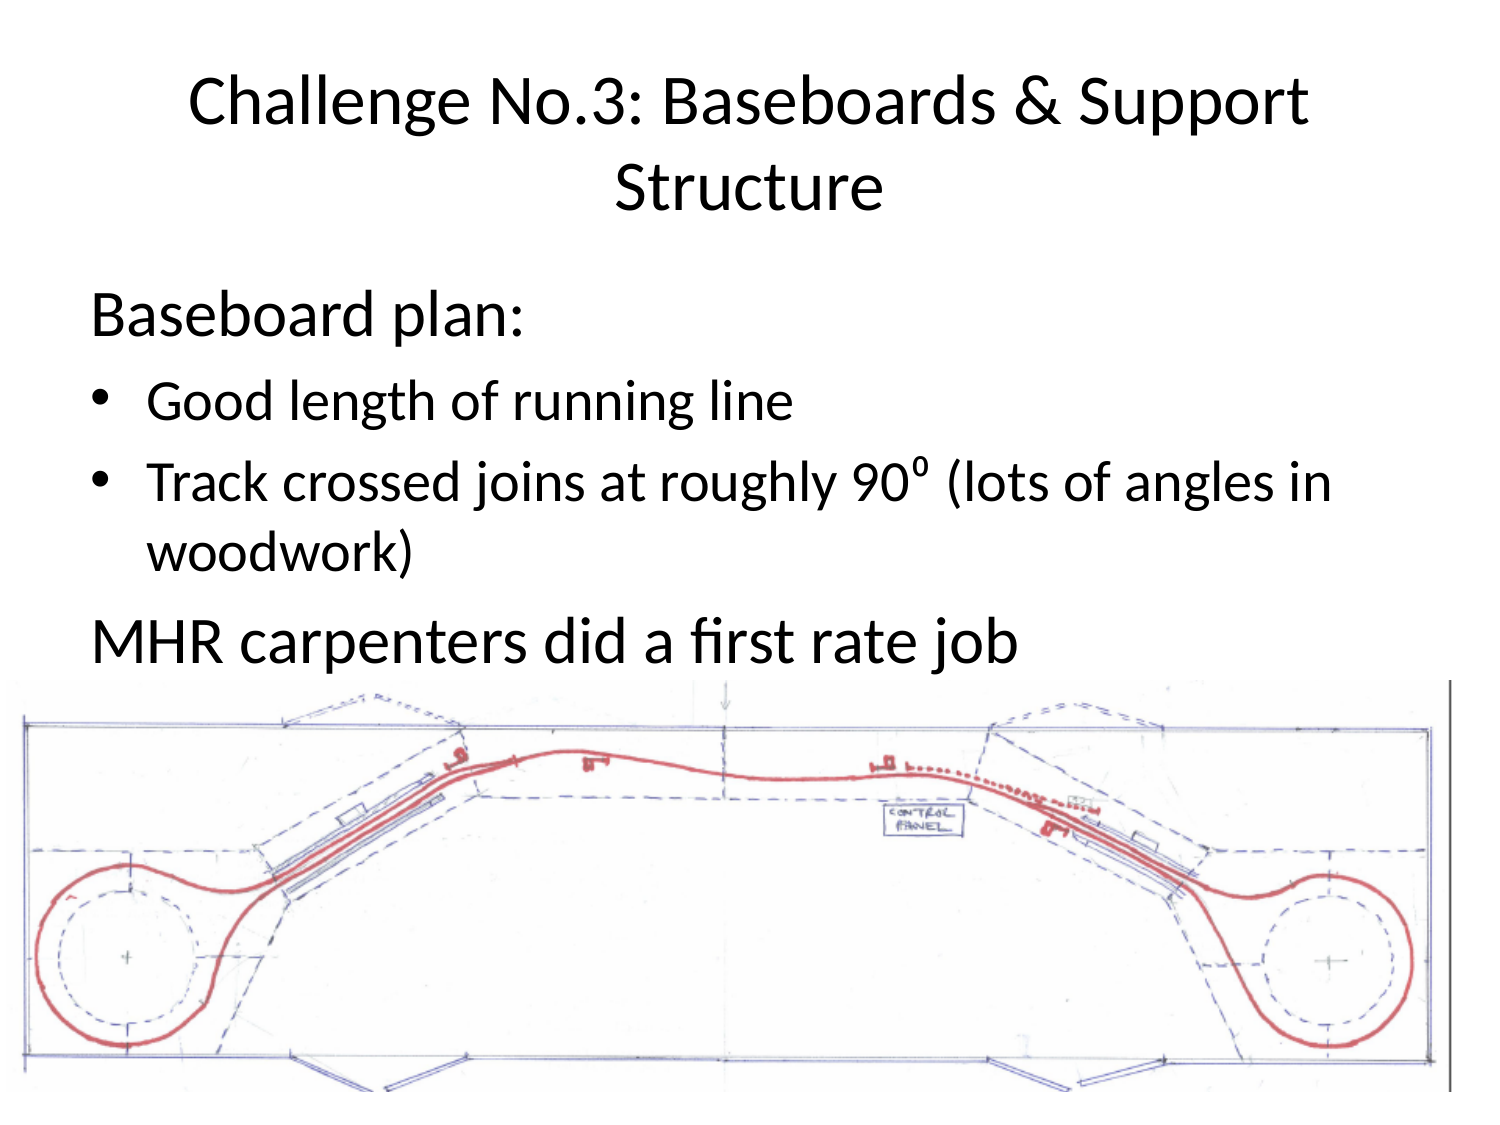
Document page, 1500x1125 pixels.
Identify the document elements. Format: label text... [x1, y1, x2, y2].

picture [6, 680, 1452, 1092]
title Challenge No.3: Baseboards & Support Structure [75, 45, 1425, 233]
list Baseboard plan: Good length of running line Track crossed joins at roughly 90⁰ (lots of angles in woodwork) MHR carpenters did a first rate job [75, 262, 1425, 680]
